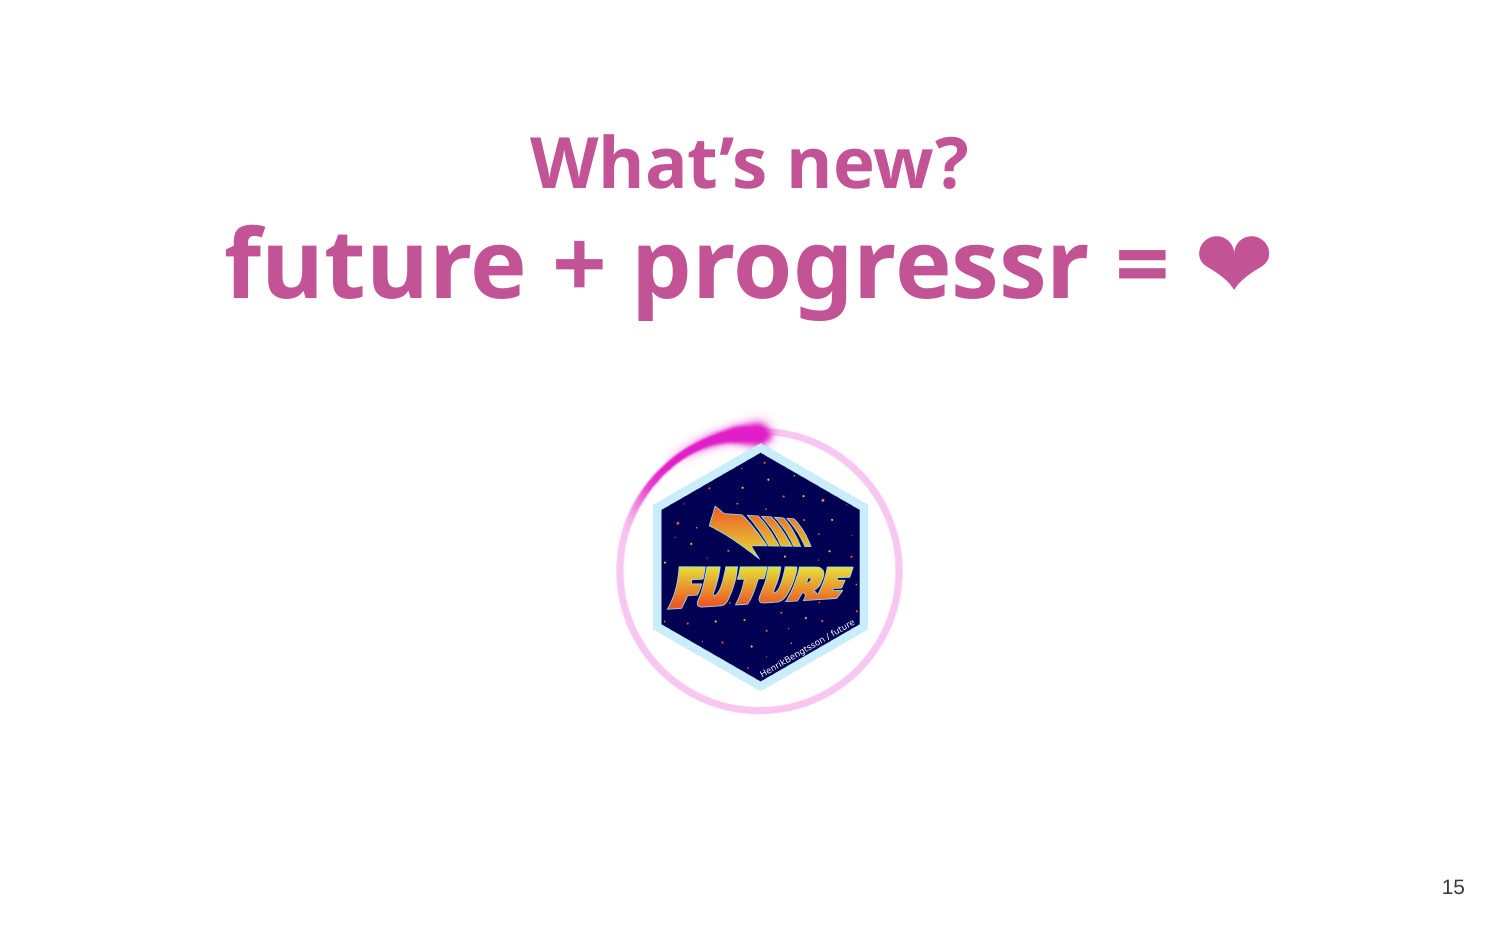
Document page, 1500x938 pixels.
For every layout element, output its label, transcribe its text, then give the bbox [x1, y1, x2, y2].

slide_number <number> [1389, 849, 1480, 922]
picture [518, 351, 1025, 814]
title What’s new? future + progressr = ❤ [51, 117, 1449, 319]
